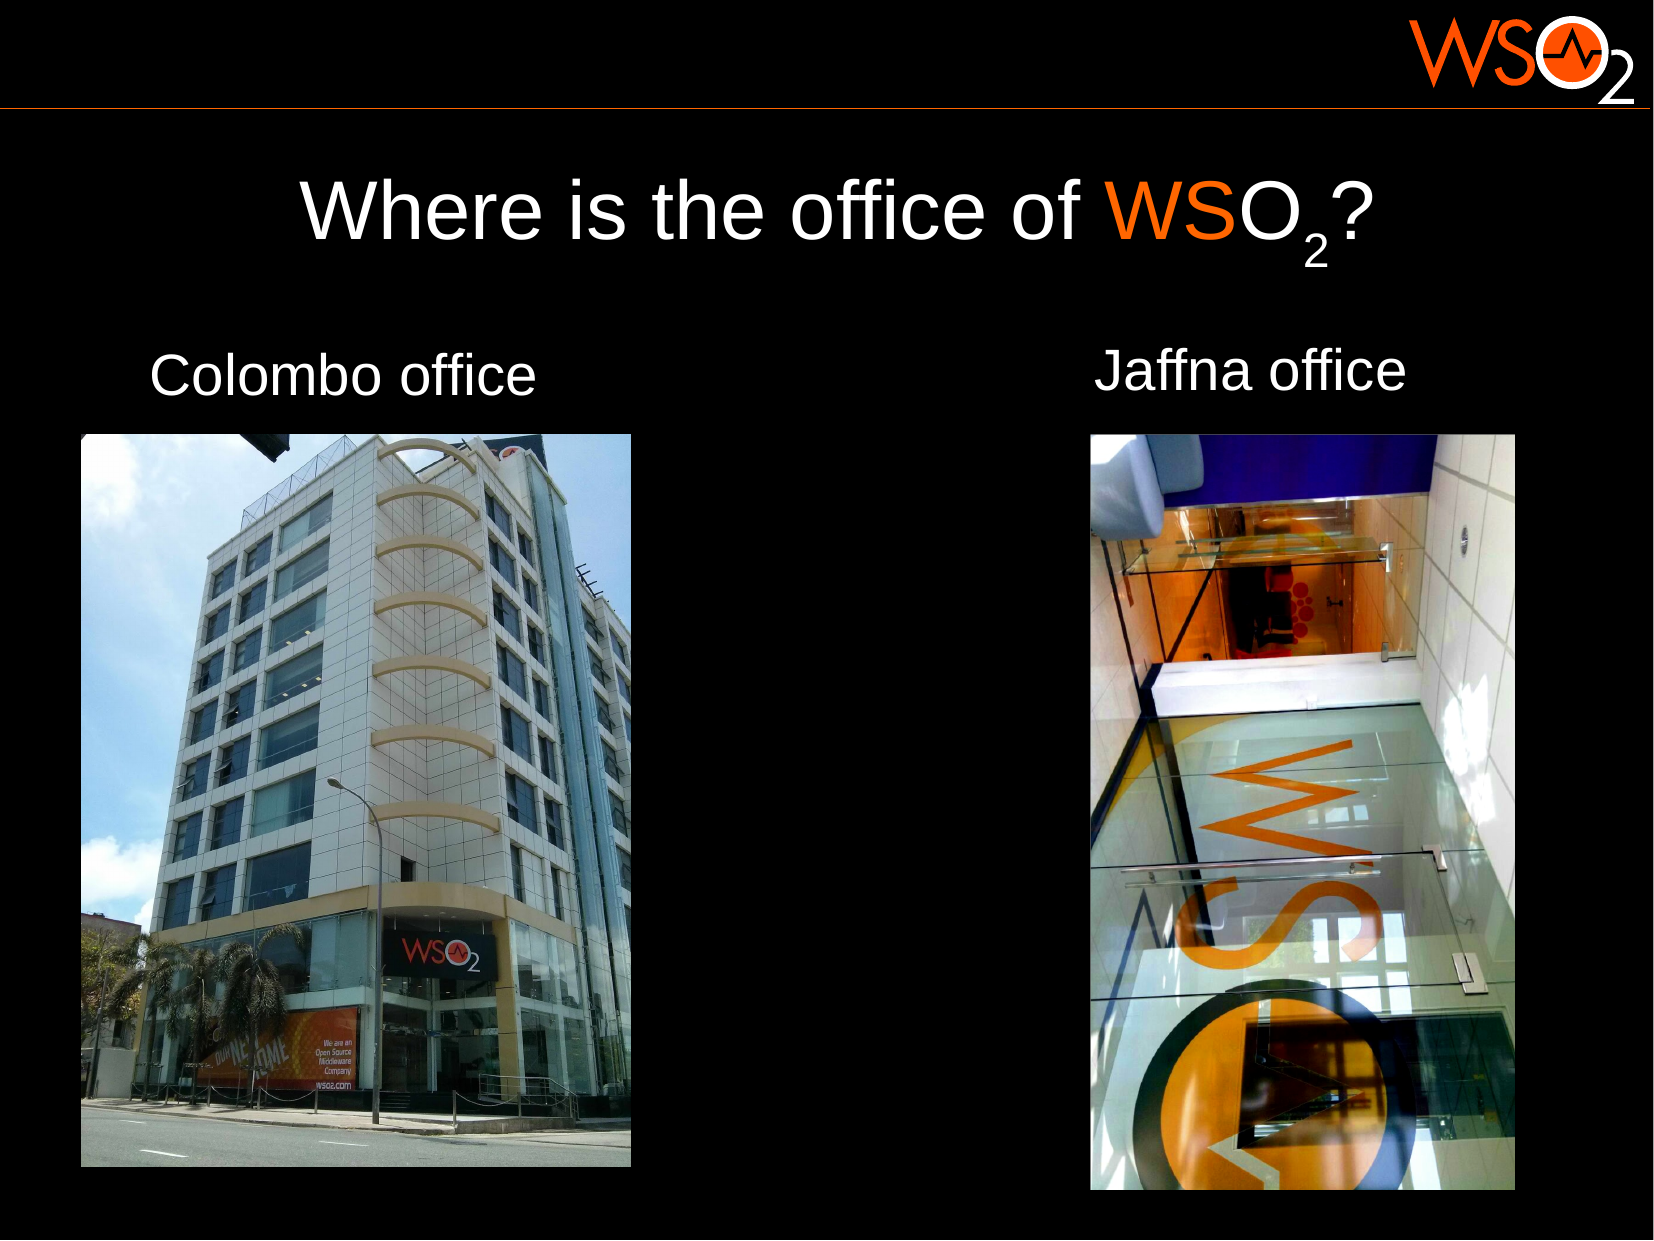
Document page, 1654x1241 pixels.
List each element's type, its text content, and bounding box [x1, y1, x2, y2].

text_box Where is the office of WSO2? [285, 157, 1411, 301]
text_box Colombo office [135, 335, 556, 434]
picture [1090, 435, 1516, 1190]
picture [81, 434, 631, 1167]
text_box Jaffna office [1080, 330, 1486, 410]
picture [1407, 15, 1636, 106]
